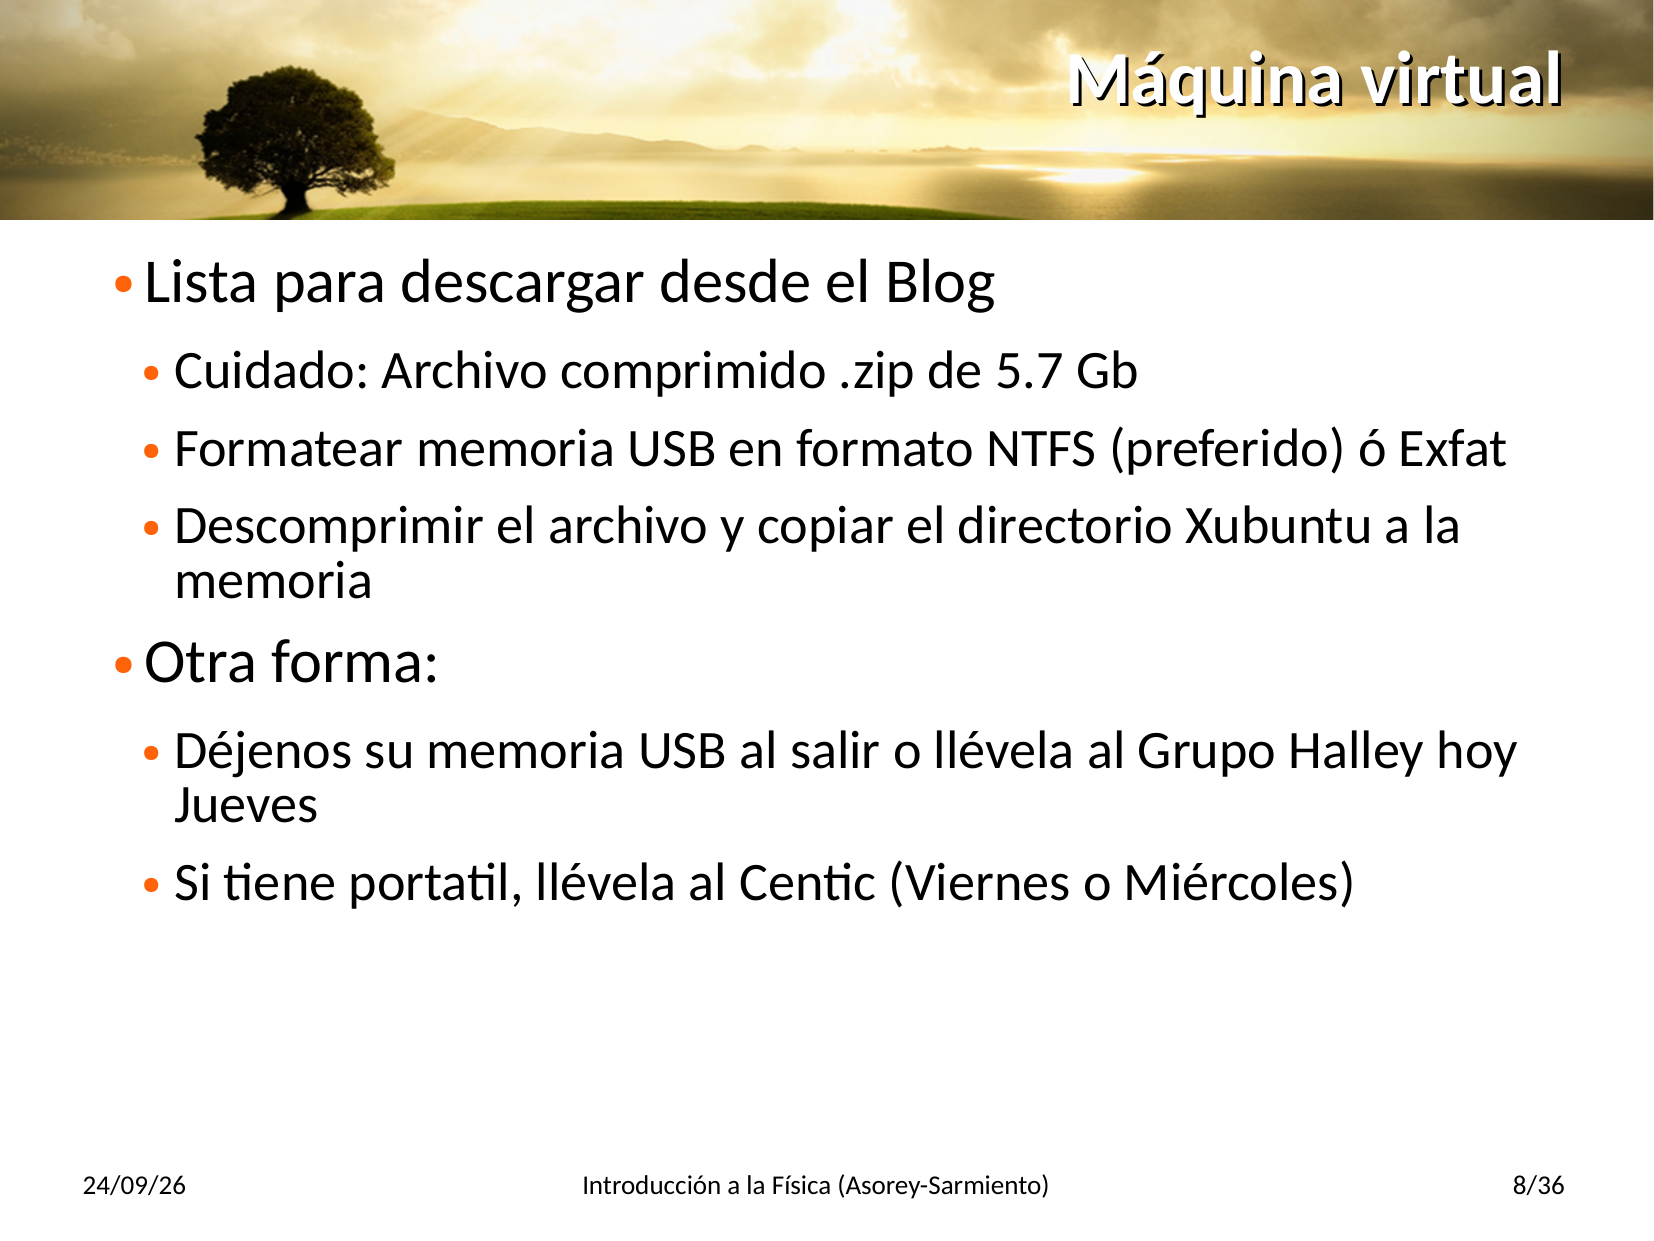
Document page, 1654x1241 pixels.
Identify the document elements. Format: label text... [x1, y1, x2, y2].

title Máquina virtual [75, 19, 1564, 151]
list Lista para descargar desde el Blog Cuidado: Archivo comprimido .zip de 5.7 Gb Formatear memoria USB en formato NTFS (preferido) ó Exfat Descomprimir el archivo y copiar el directorio Xubuntu a la memoria Otra forma: Déjenos su memoria USB al salir o llévela al Grupo Halley hoy Jueves Si tiene portatil, llévela al Centic (Viernes o Miércoles) [82, 255, 1571, 1171]
picture [0, 0, 1654, 220]
